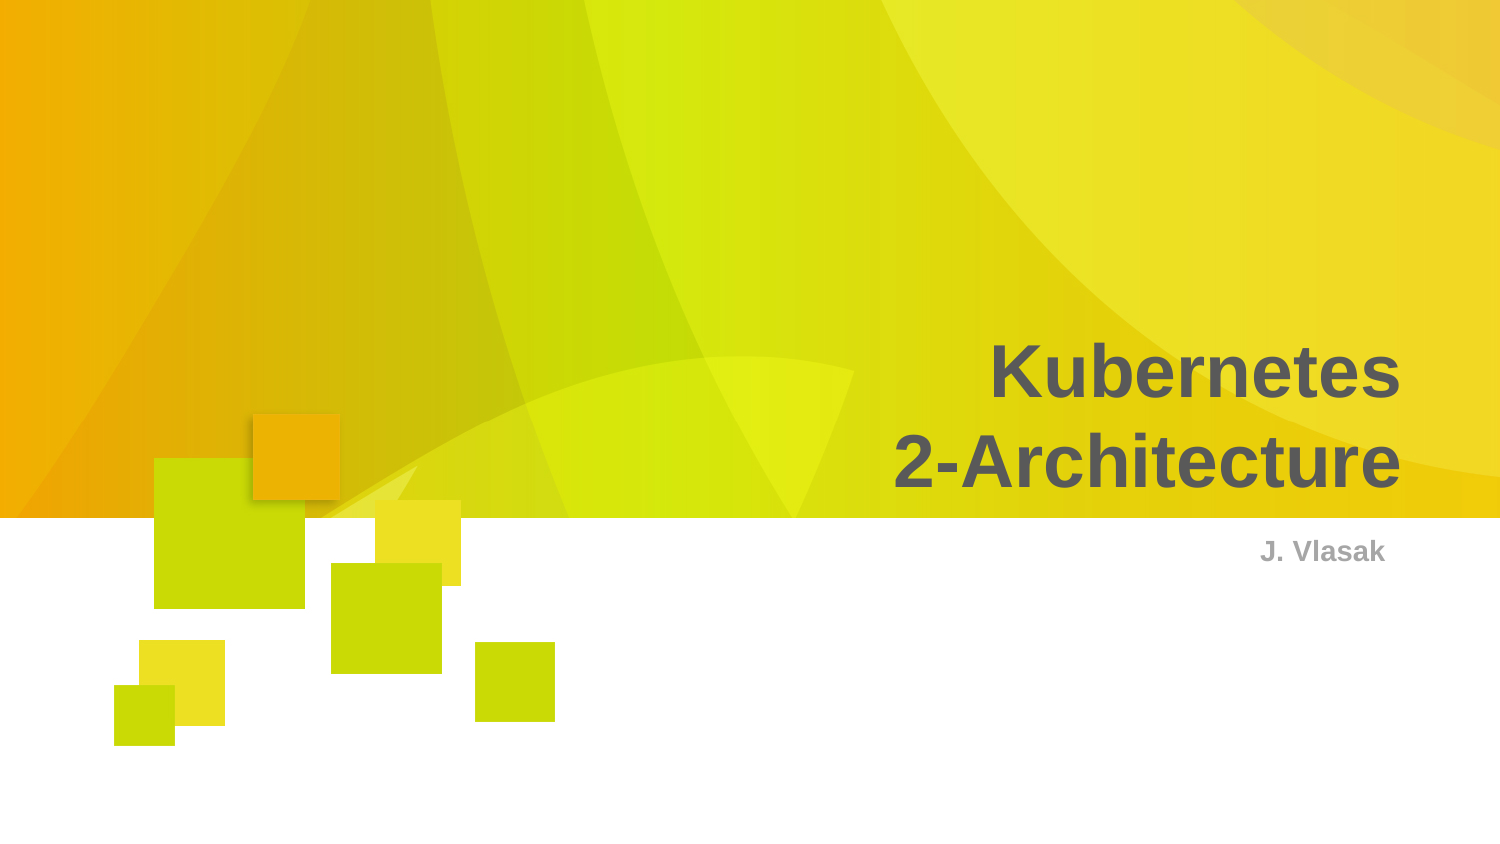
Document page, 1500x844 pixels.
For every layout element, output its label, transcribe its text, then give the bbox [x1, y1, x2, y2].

text_box Kubernetes 2-Architecture [519, 315, 1417, 510]
picture [0, 0, 1500, 844]
text_box J. Vlasak [620, 525, 1417, 610]
